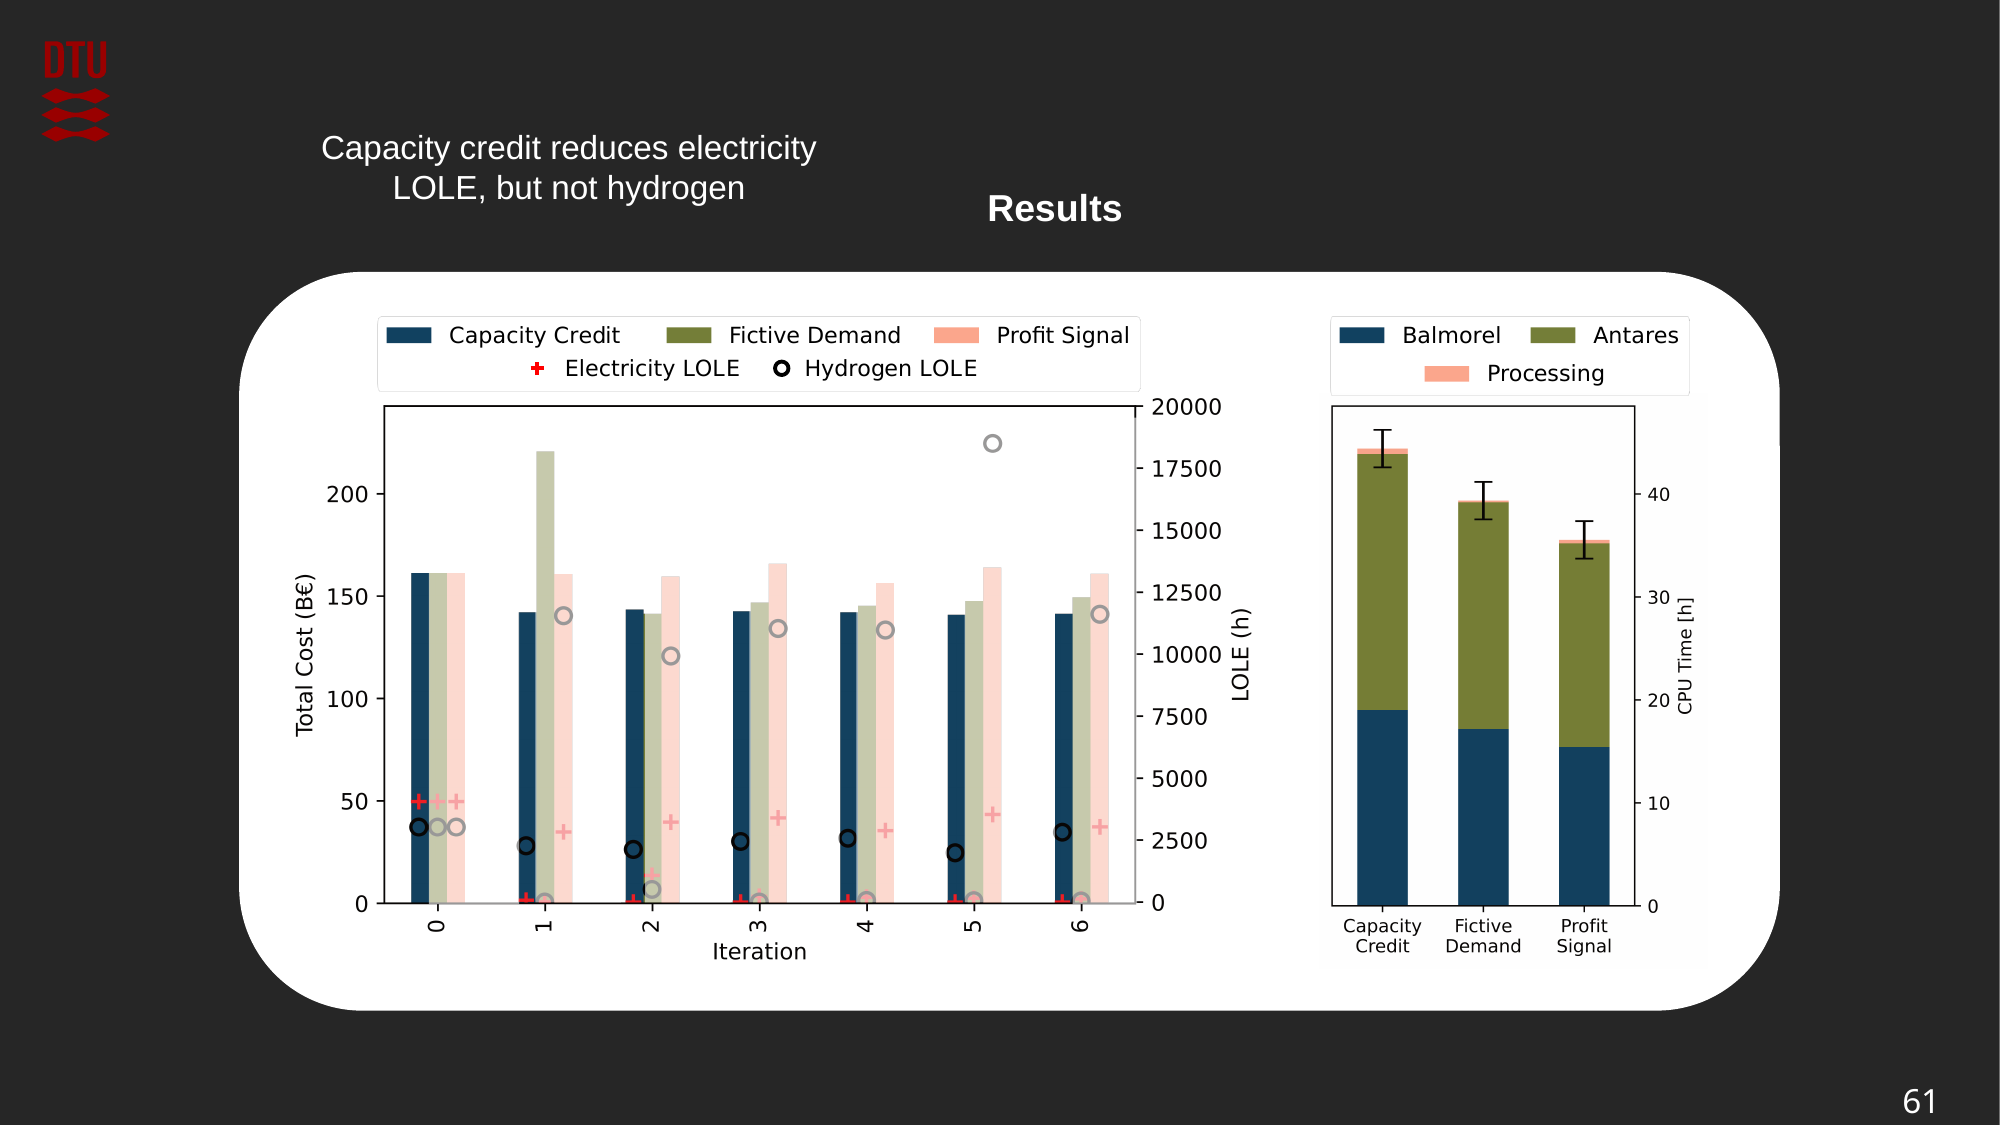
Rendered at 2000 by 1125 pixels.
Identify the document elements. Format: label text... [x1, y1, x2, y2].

picture [279, 306, 1721, 970]
title Results [291, 69, 1819, 230]
text_box Capacity credit reduces electricity LOLE, but not hydrogen [316, 126, 823, 207]
text_box [239, 271, 1780, 1011]
